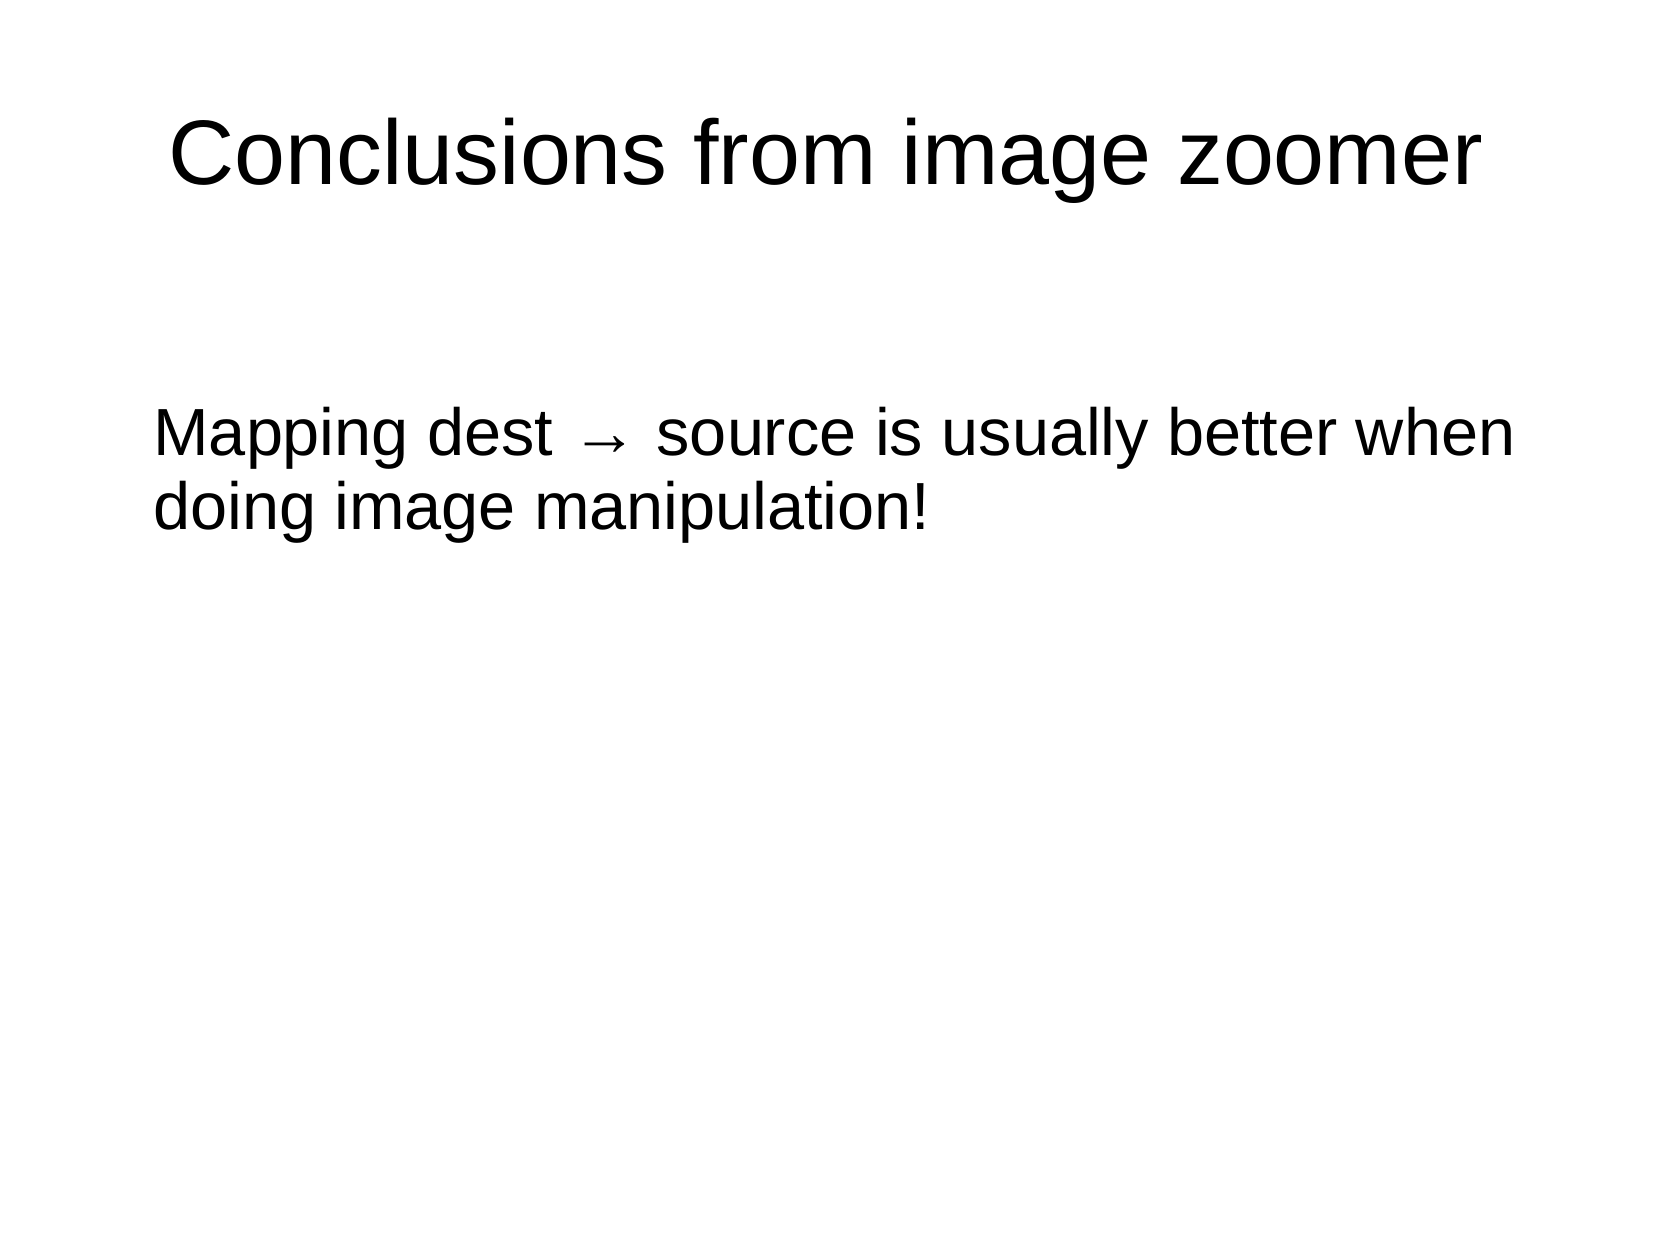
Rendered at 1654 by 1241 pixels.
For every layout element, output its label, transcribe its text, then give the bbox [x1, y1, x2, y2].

title Conclusions from image zoomer [82, 49, 1571, 257]
list Mapping dest → source is usually better when doing image manipulation! [82, 290, 1538, 1010]
